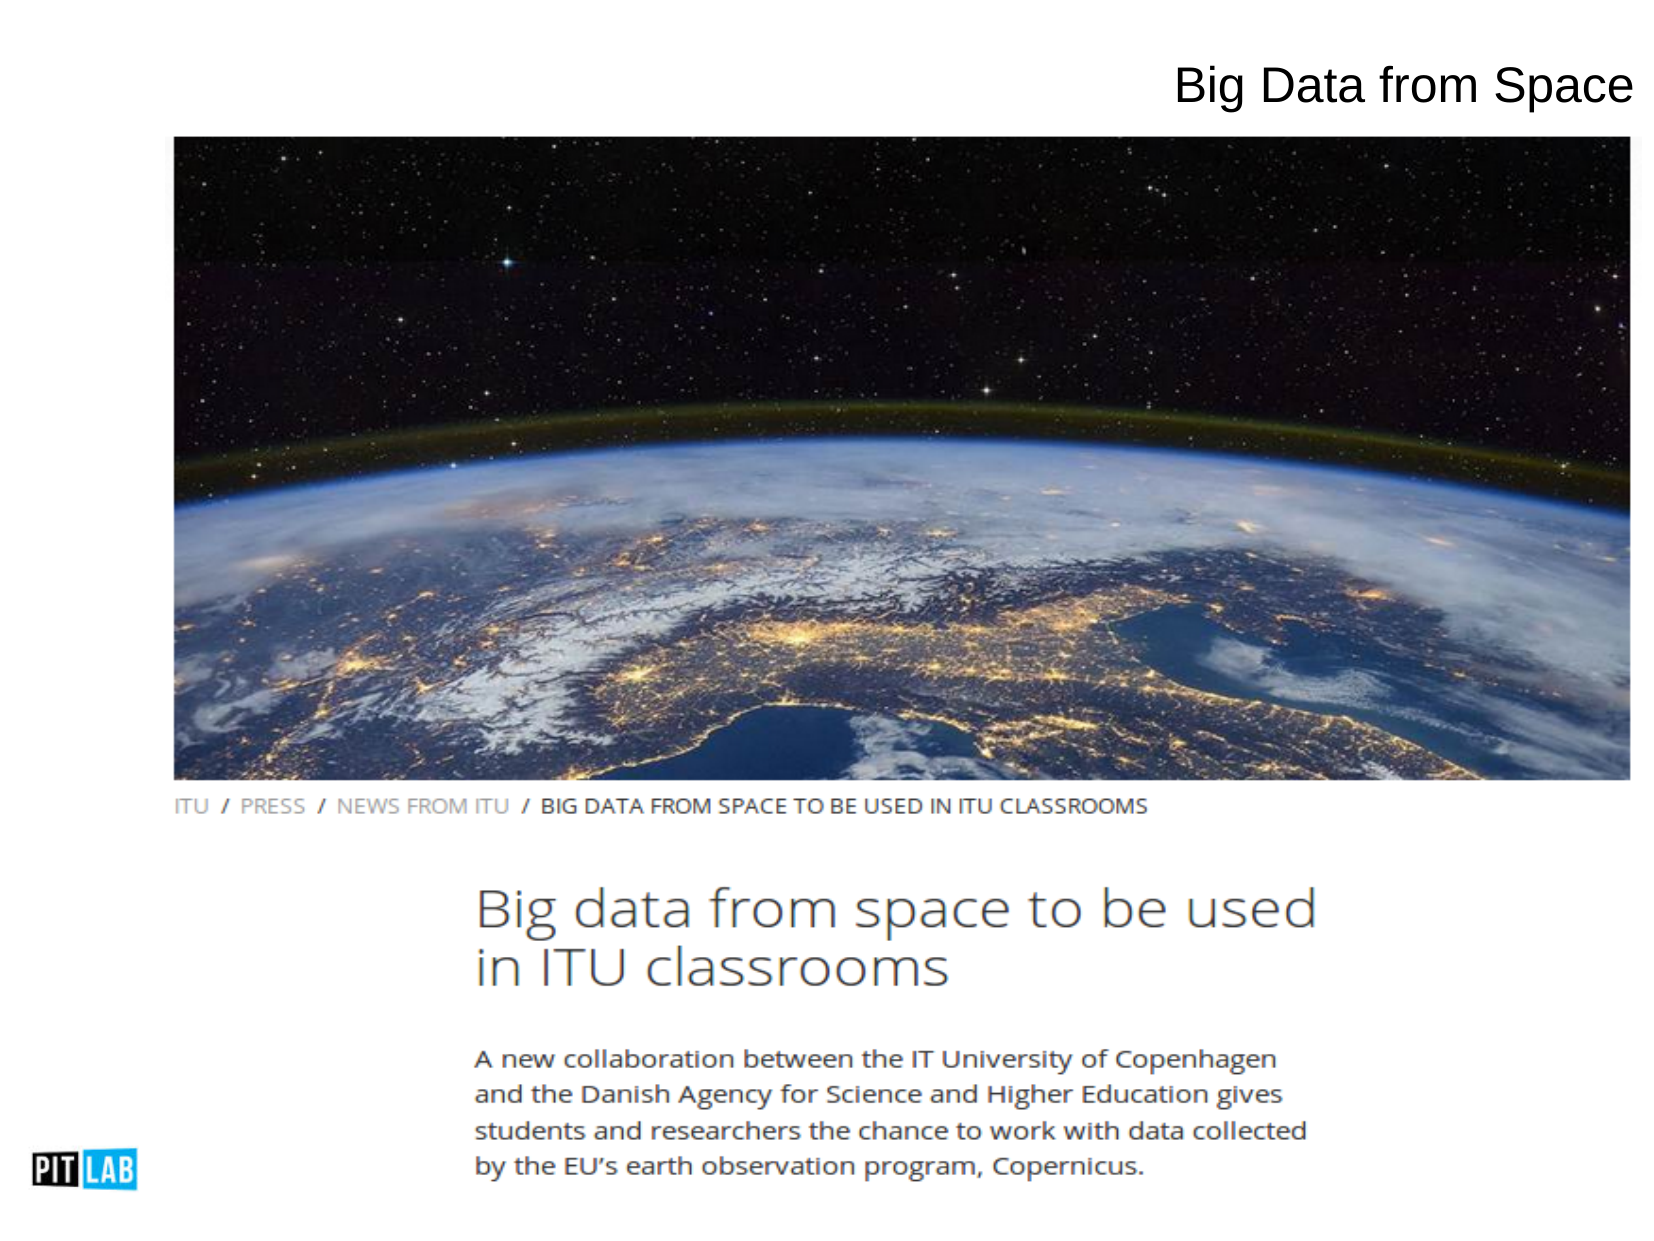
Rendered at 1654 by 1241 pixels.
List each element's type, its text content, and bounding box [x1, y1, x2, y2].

title Big Data from Space [82, 49, 1636, 121]
picture [4, 114, 1654, 1216]
